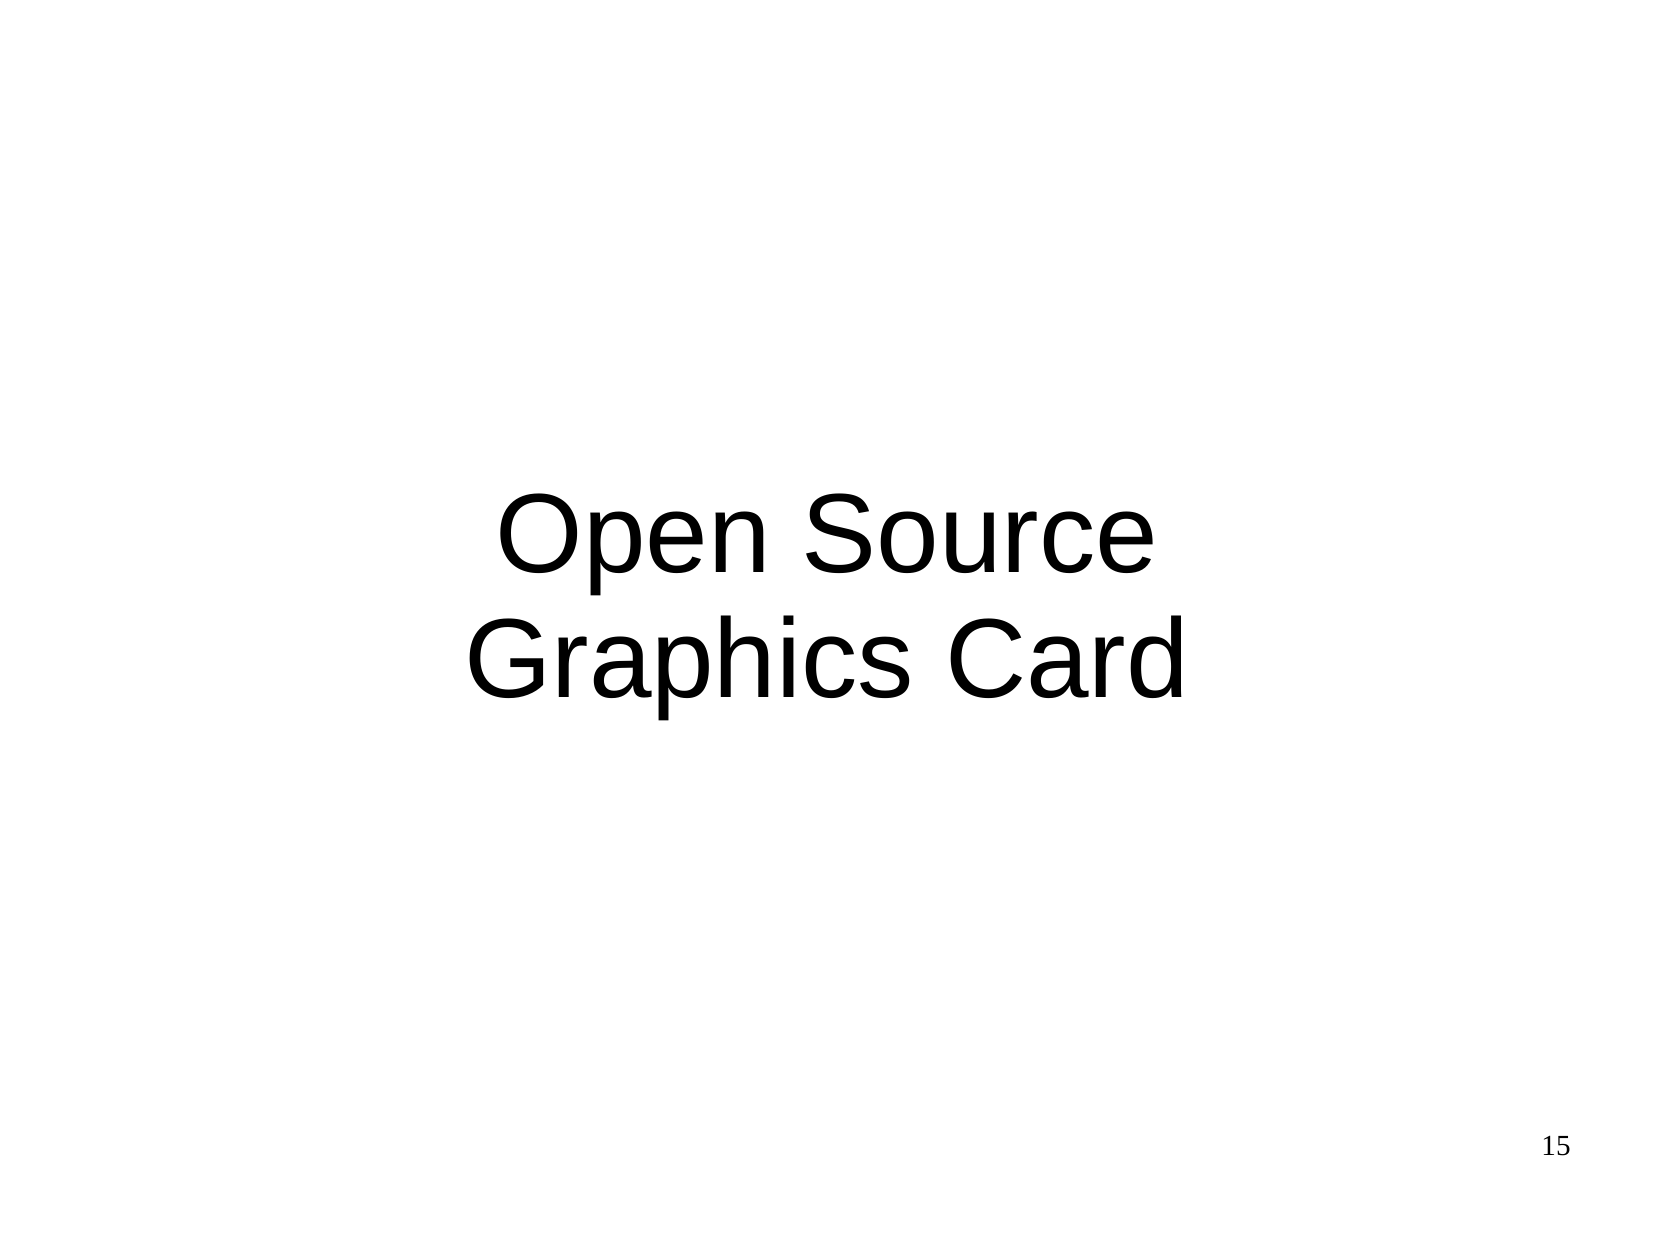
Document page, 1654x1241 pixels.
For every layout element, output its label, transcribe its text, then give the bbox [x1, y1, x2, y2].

title Open Source Graphics Card [82, 470, 1571, 722]
